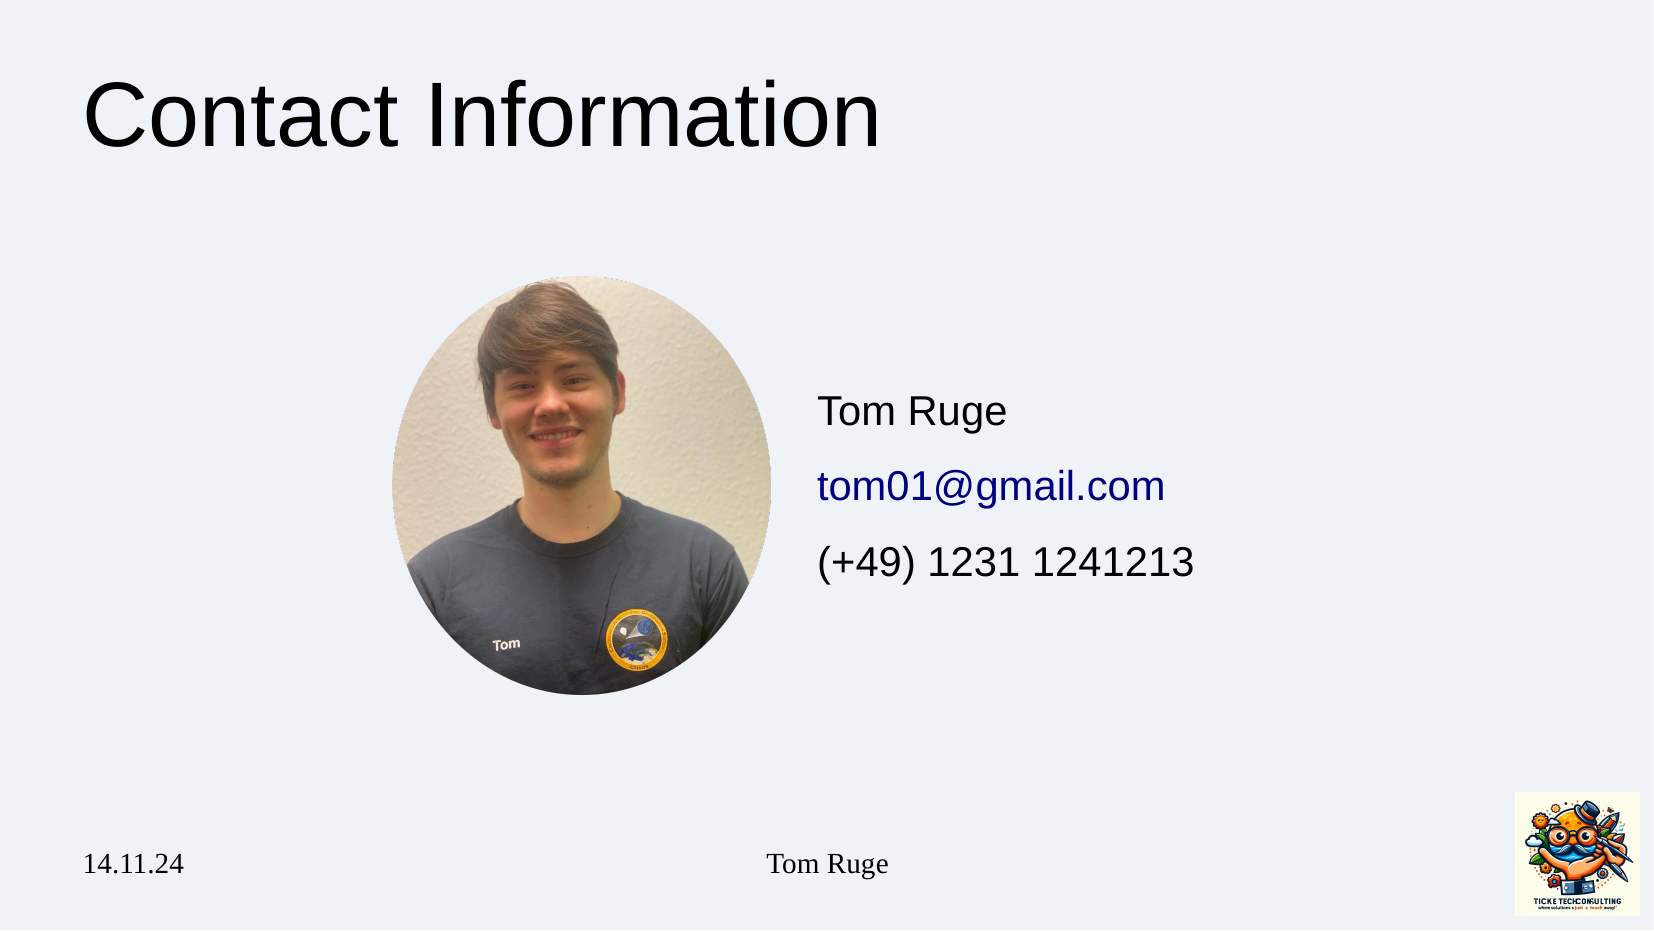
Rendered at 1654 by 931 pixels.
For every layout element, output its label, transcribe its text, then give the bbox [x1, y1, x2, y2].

list Tom Ruge tom01@gmail.com (+49) 1231 1241213 [771, 347, 1311, 625]
picture [1515, 792, 1640, 916]
picture [392, 276, 771, 696]
title Contact Information [82, 37, 1571, 193]
